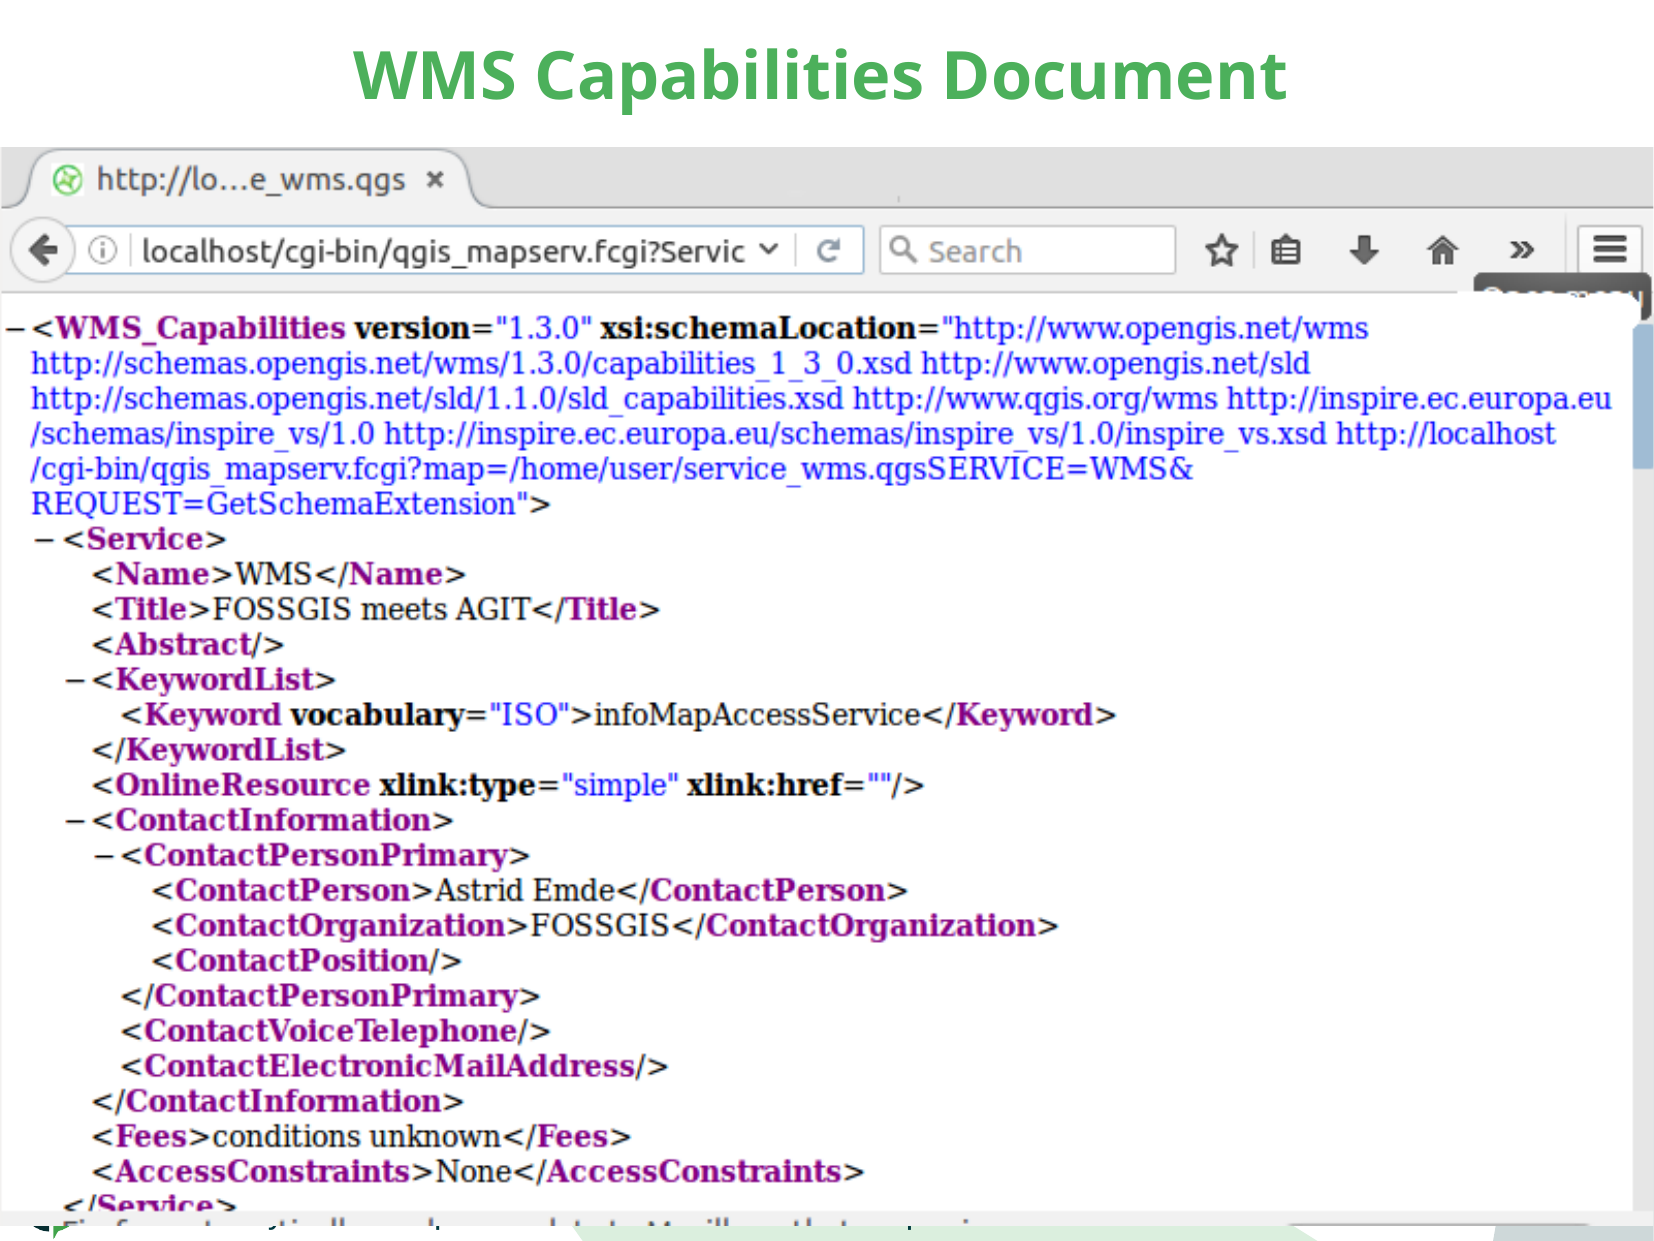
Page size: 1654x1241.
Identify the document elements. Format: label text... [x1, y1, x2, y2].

picture [0, 147, 1654, 1240]
title WMS Capabilities Document [76, 0, 1565, 148]
